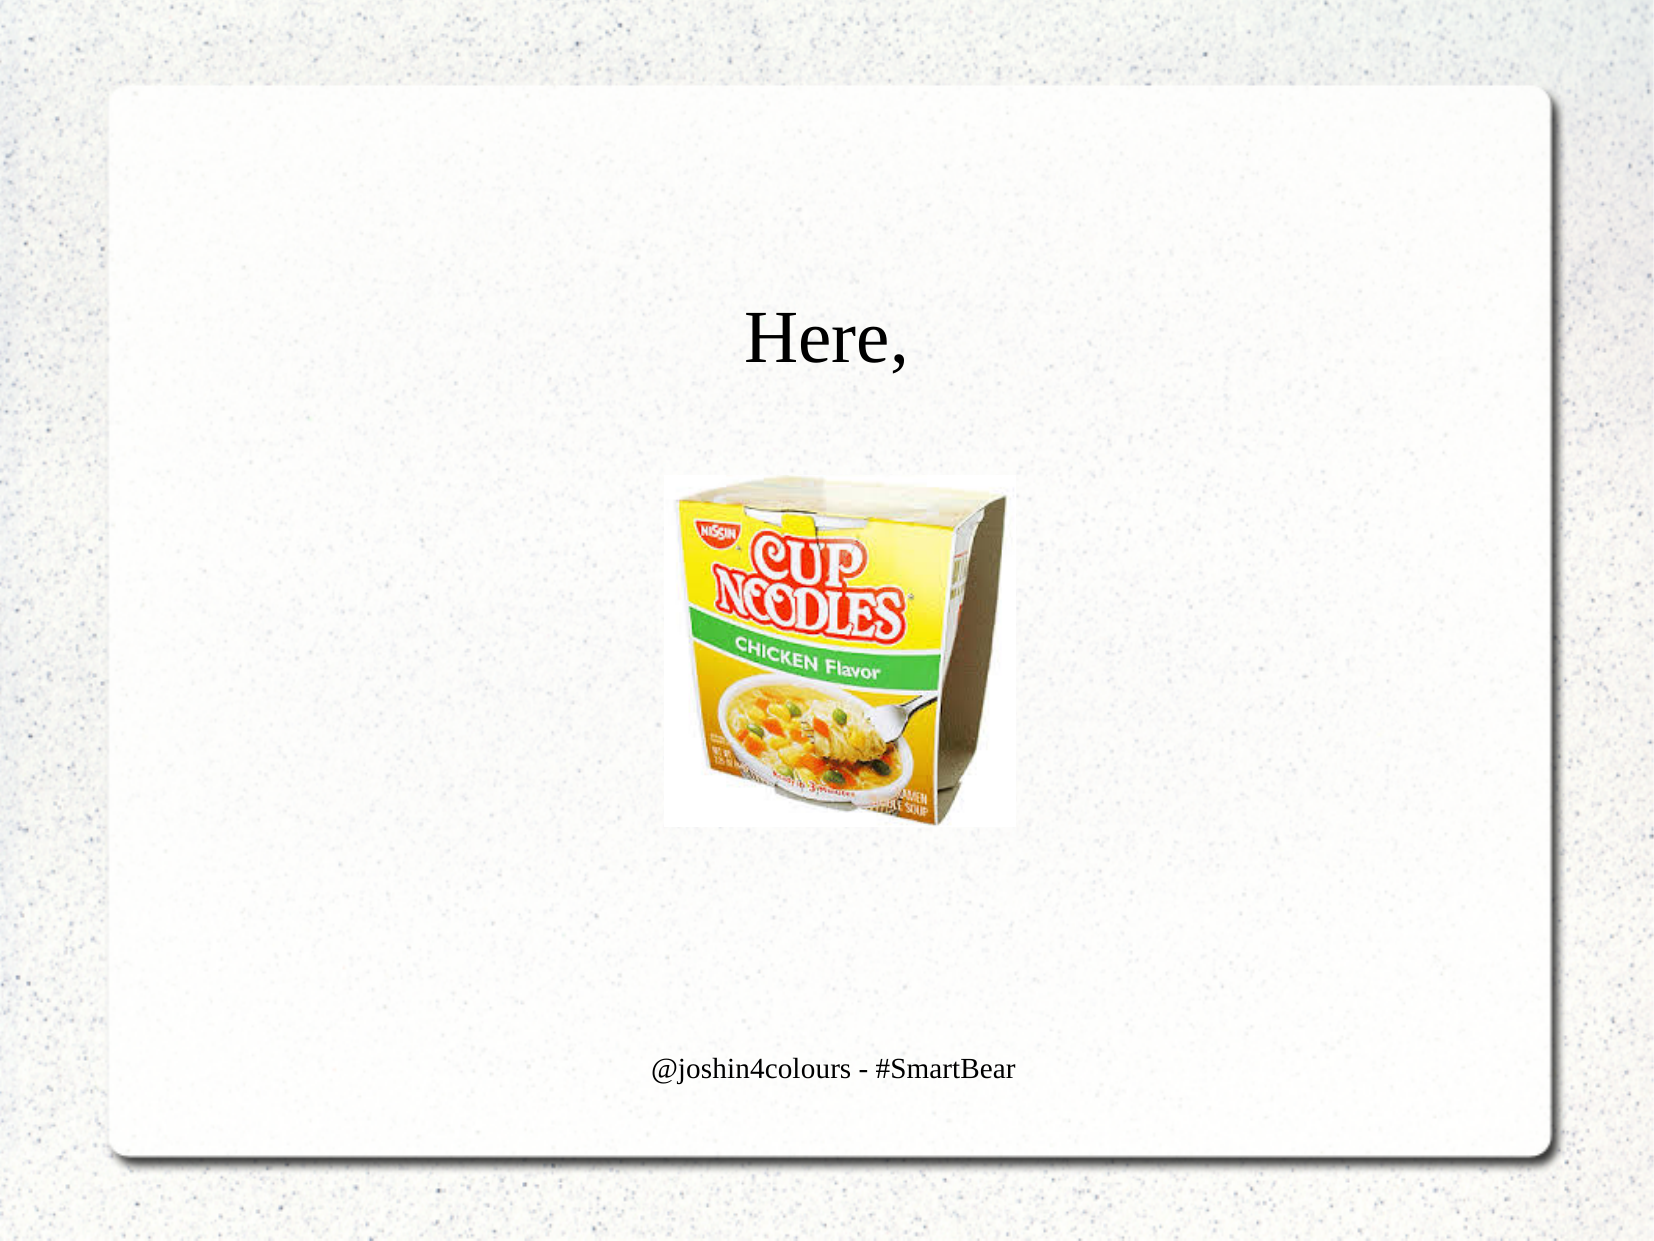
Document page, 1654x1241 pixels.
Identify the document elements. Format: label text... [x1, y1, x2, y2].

subtitle Here, [147, 295, 1506, 1043]
picture [0, 0, 1654, 1241]
